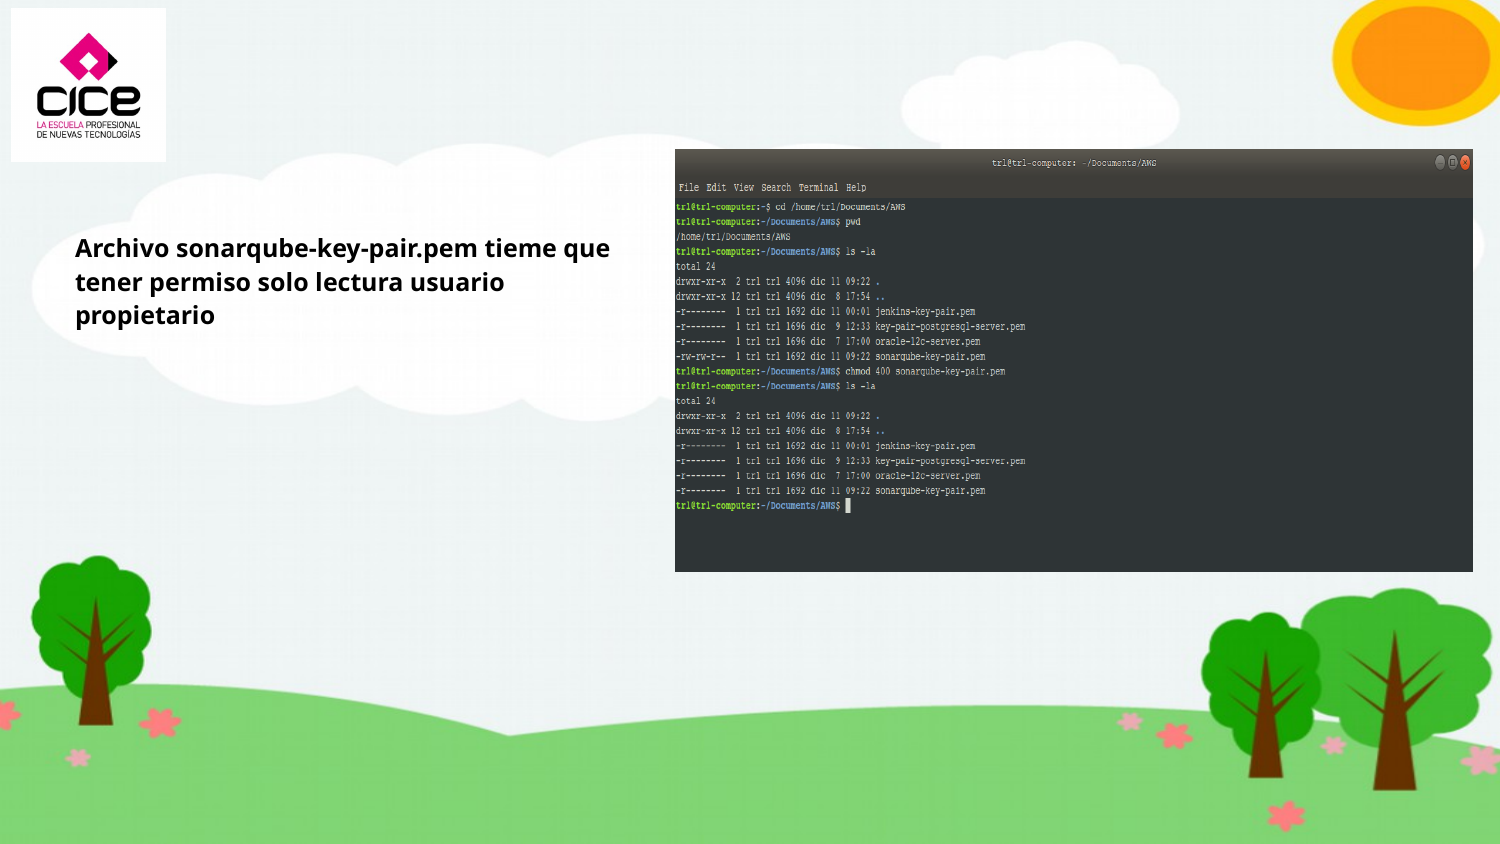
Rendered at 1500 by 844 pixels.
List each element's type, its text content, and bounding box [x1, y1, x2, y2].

title Archivo sonarqube-key-pair.pem tieme que tener permiso solo lectura usuario propietario [75, 240, 631, 323]
picture [0, 0, 1500, 844]
